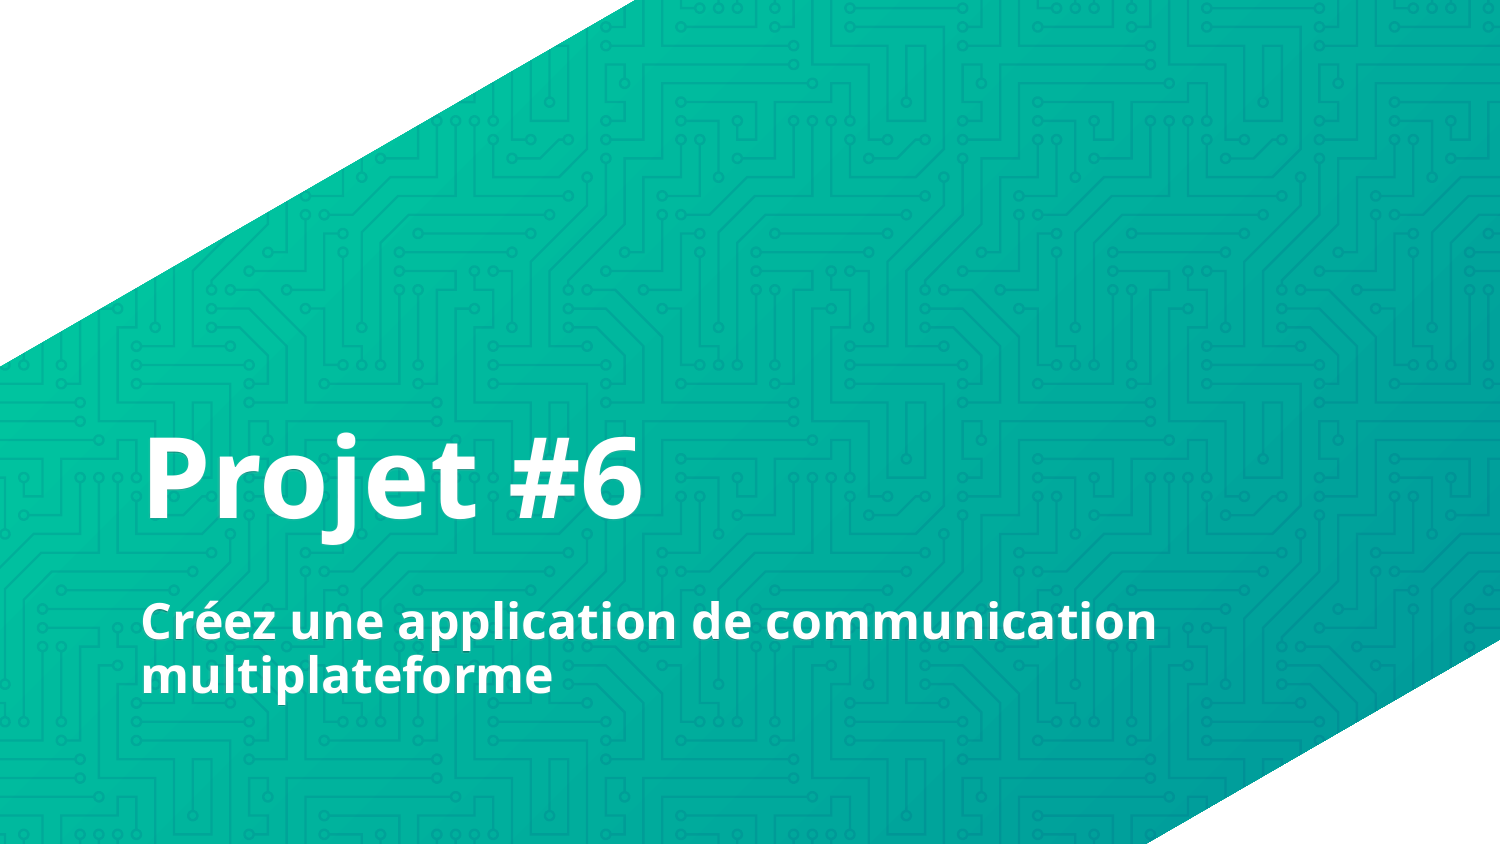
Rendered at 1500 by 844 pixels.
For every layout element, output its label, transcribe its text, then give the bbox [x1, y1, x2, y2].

title Projet #6 Créez une application de communication multiplateforme [140, 307, 1202, 705]
